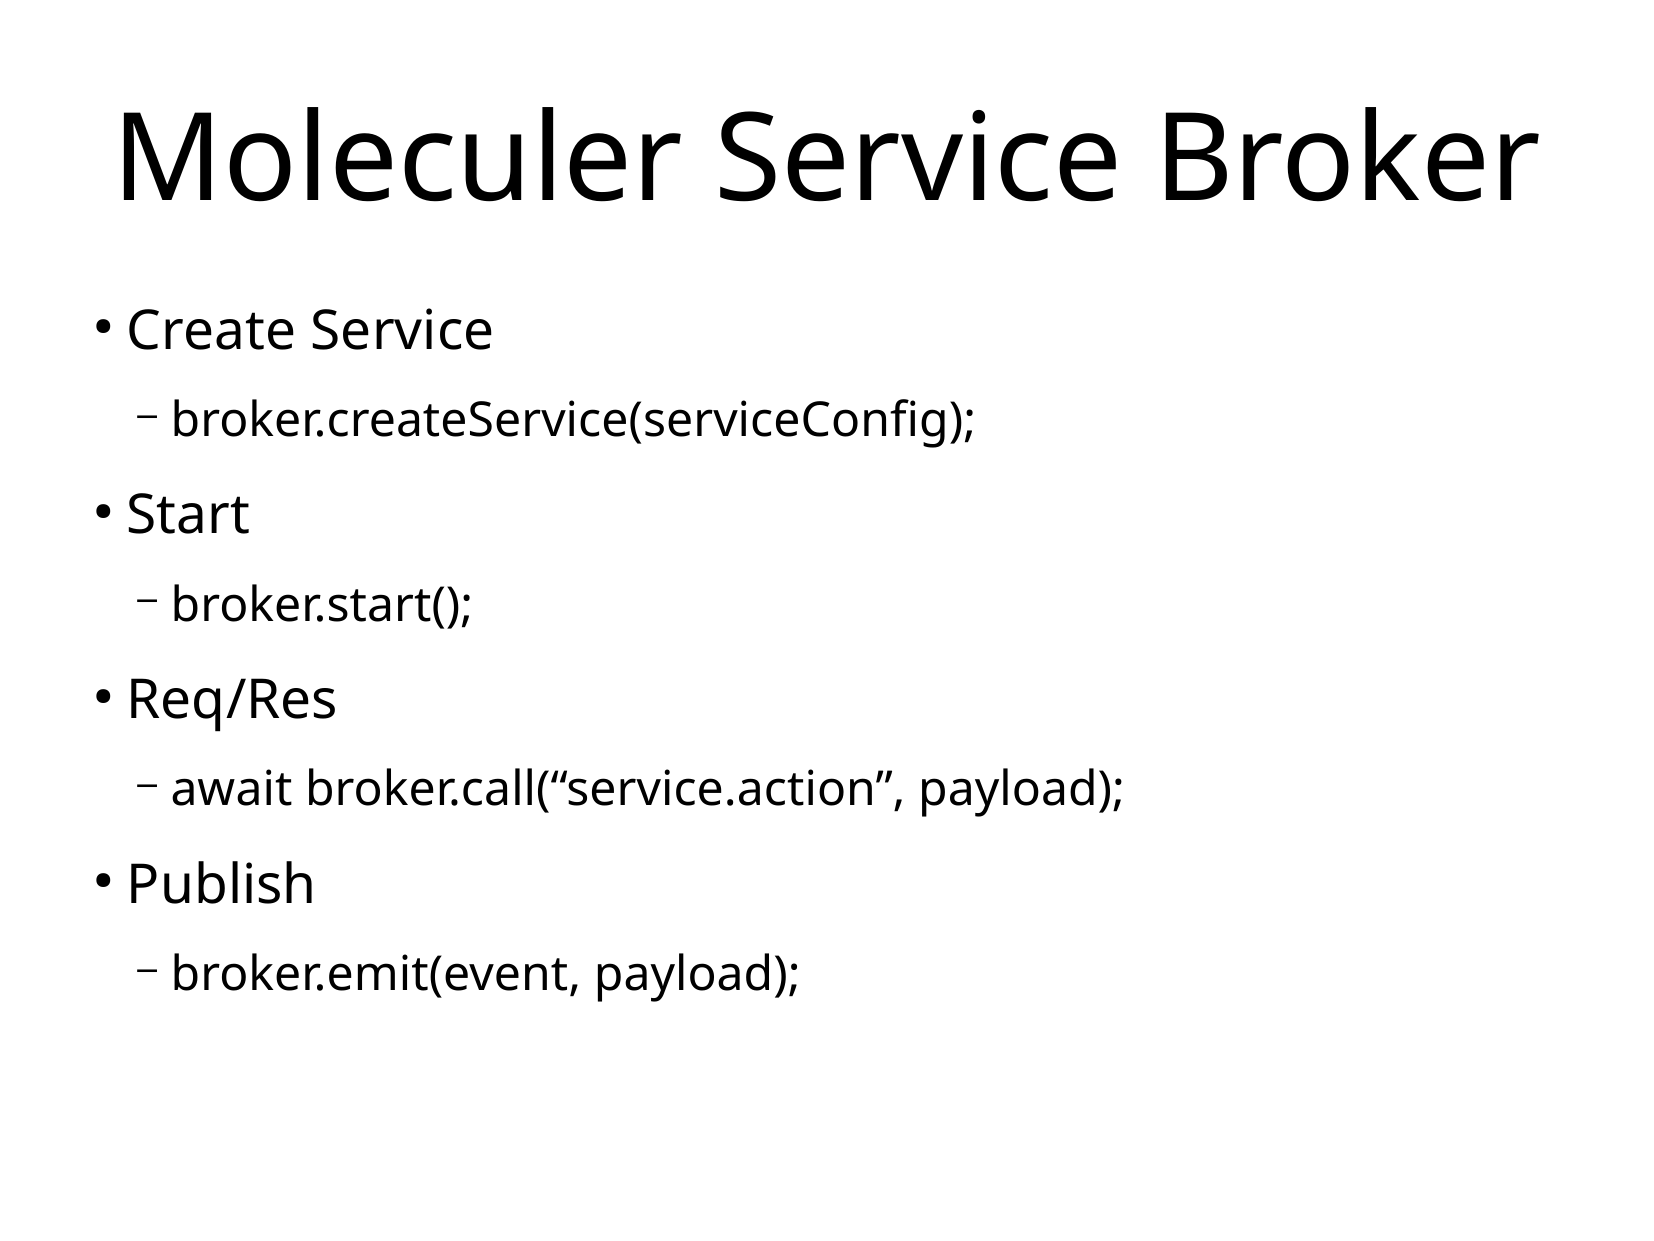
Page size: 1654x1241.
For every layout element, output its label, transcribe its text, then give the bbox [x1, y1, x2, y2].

title Moleculer Service Broker [82, 49, 1571, 257]
list Create Service broker.createService(serviceConfig); Start broker.start(); Req/Res await broker.call(“service.action”, payload); Publish broker.emit(event, payload); [82, 290, 1571, 1010]
